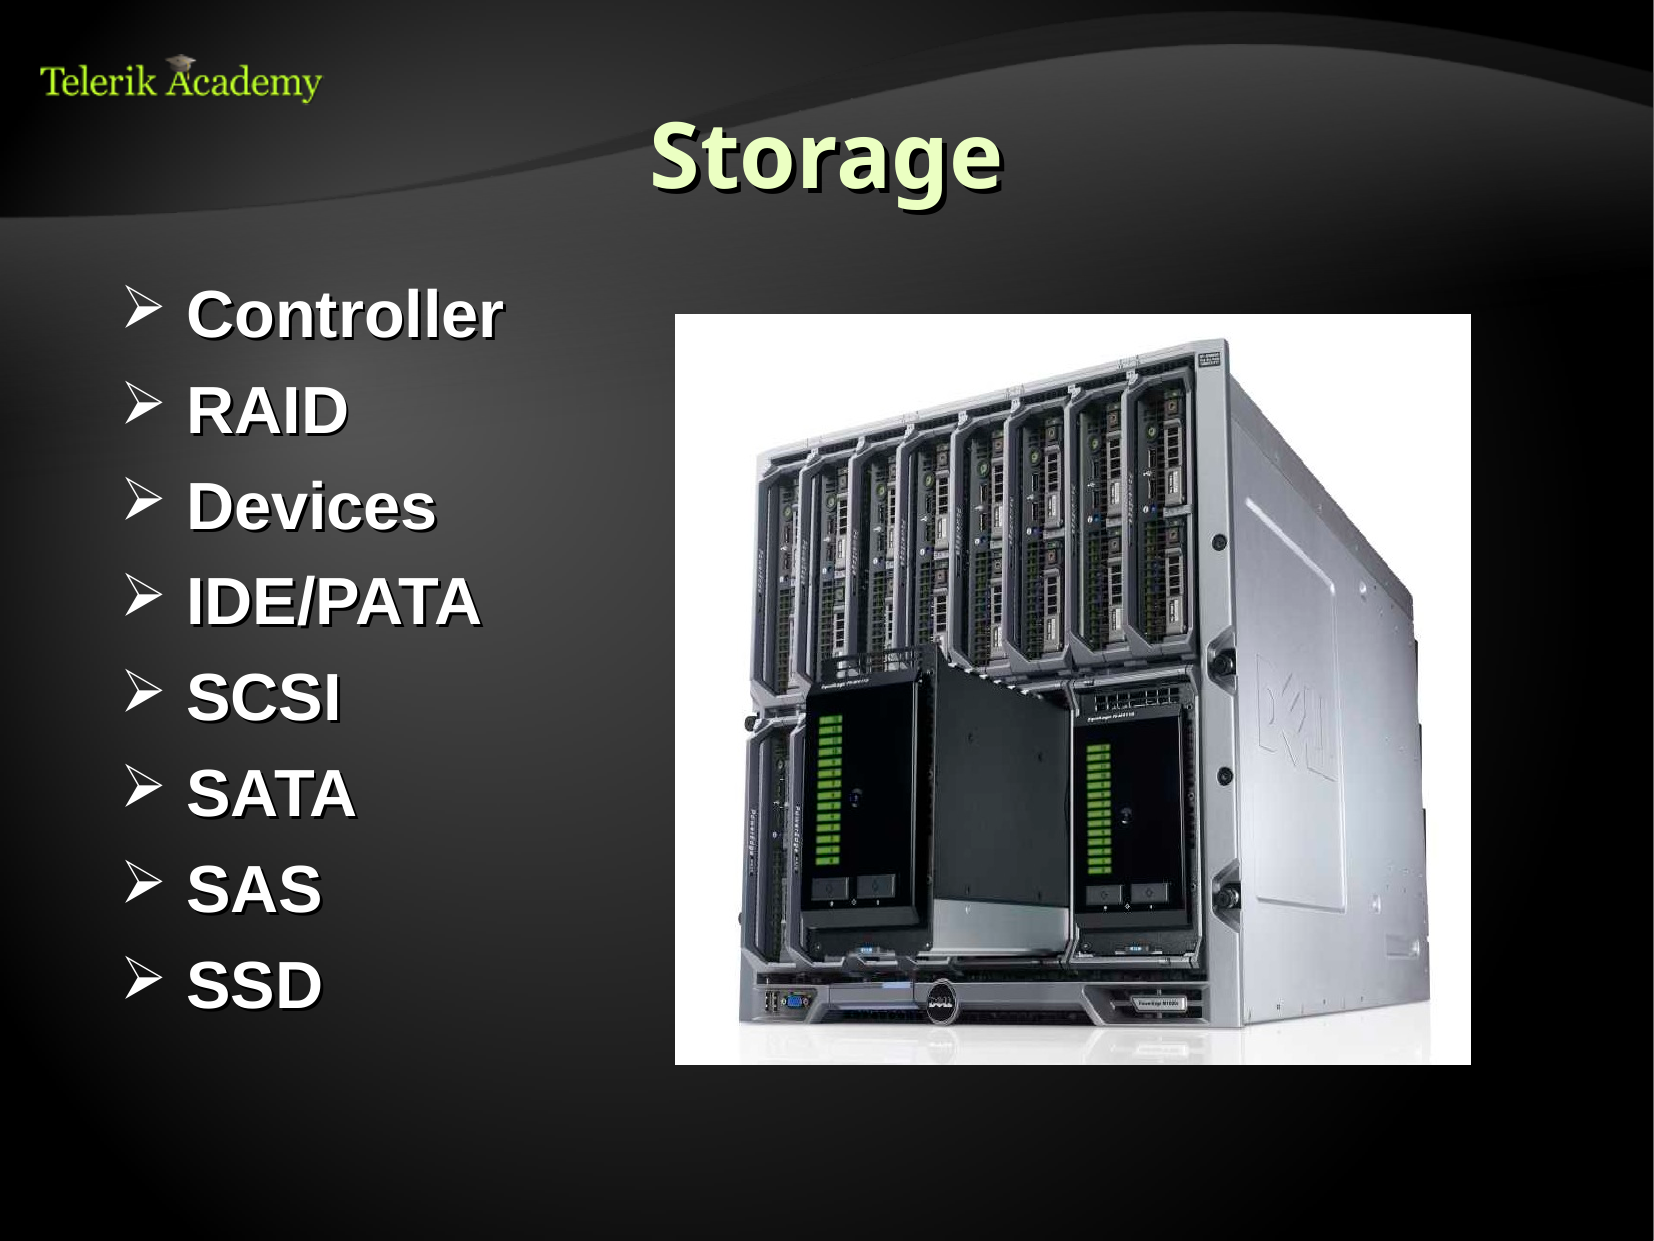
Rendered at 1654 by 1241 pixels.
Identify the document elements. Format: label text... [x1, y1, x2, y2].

title Storage [82, 49, 1571, 257]
subtitle Controller RAID Devices IDE/PATA SCSI SATA SAS SSD [120, 277, 1636, 1023]
picture [0, 0, 1654, 1241]
